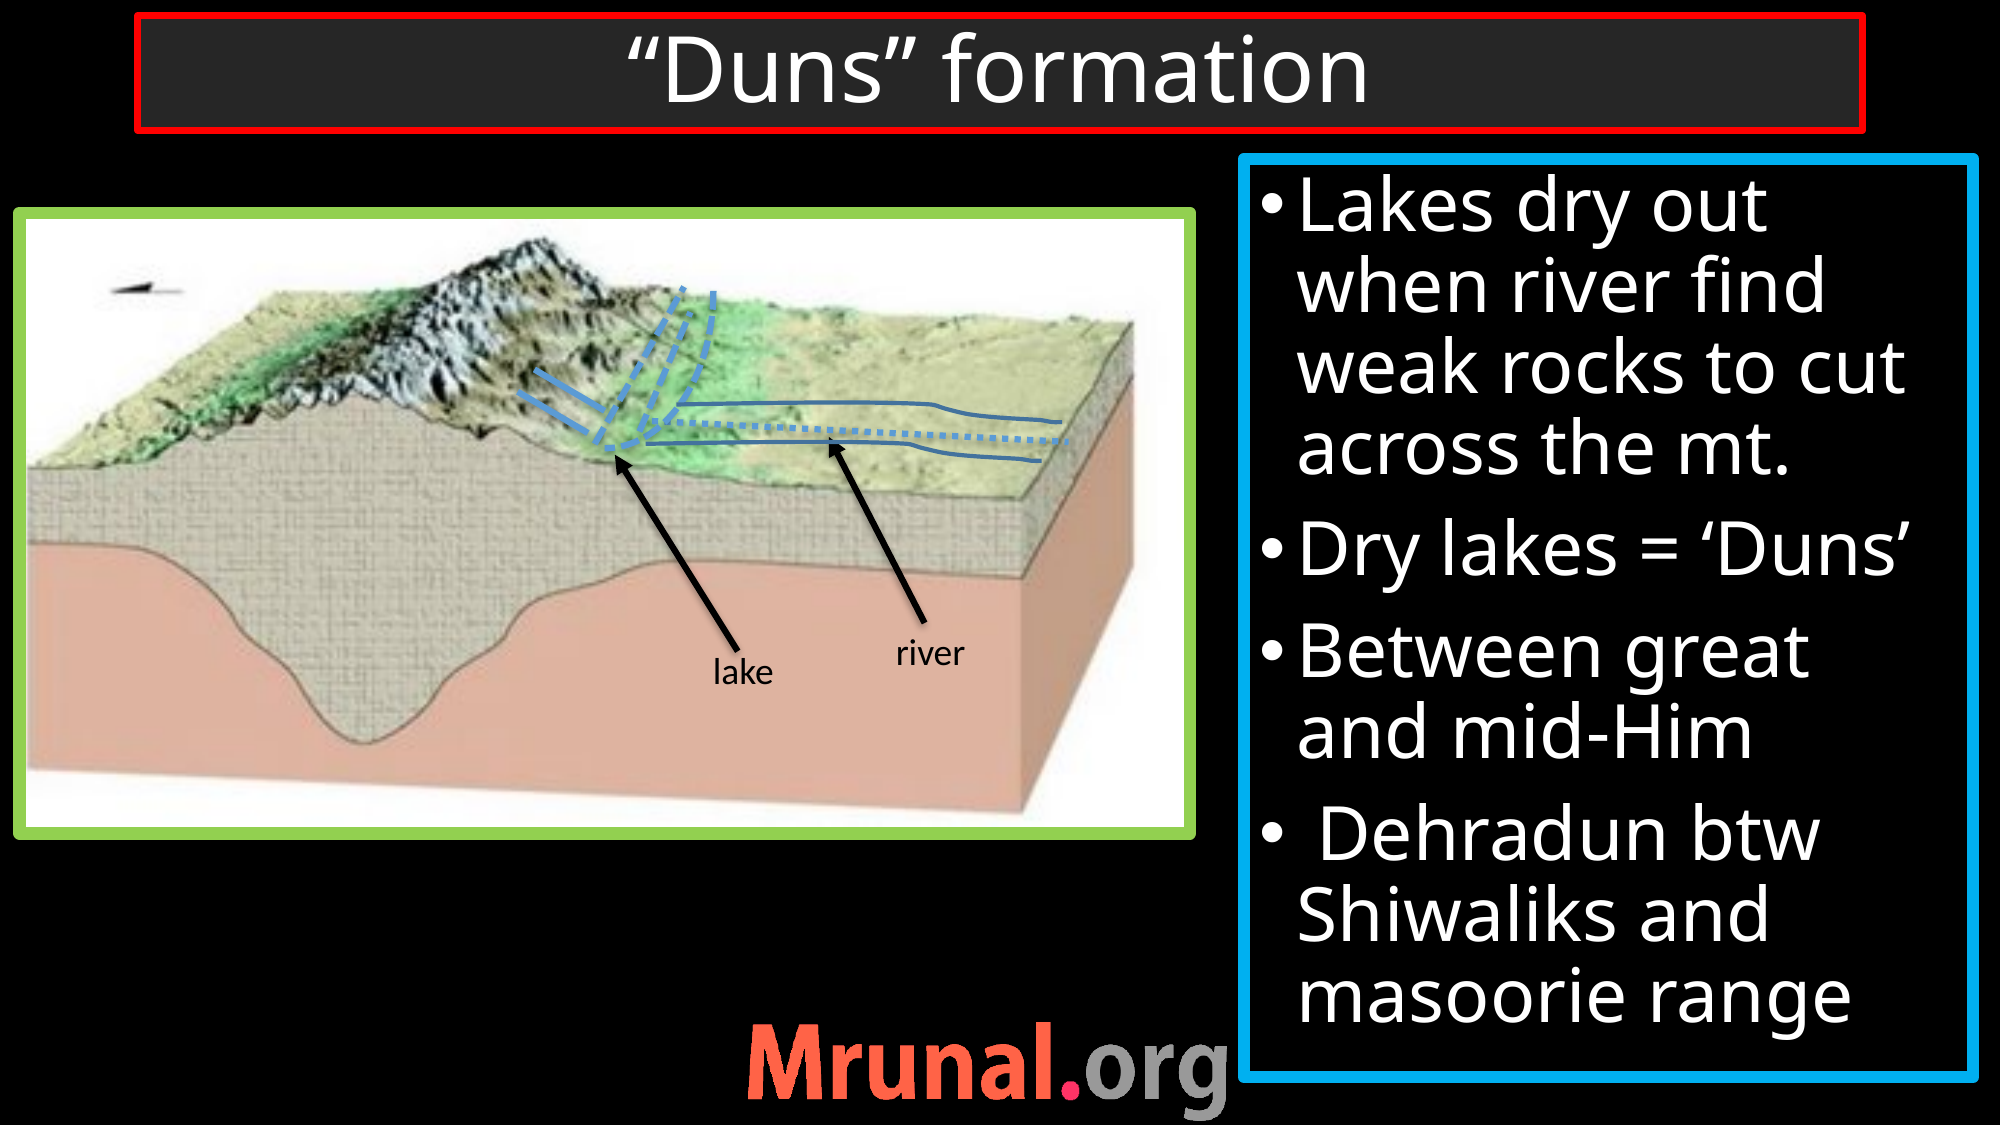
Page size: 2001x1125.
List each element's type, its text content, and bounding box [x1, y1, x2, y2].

title “Duns” formation [137, 15, 1863, 131]
picture [25, 219, 1184, 828]
text_box lake [698, 639, 943, 700]
picture [741, 1005, 1230, 1125]
list Lakes dry out when river find weak rocks to cut across the mt. Dry lakes = ‘Duns’ Between great and mid-Him Dehradun btw Shiwaliks and masoorie range [1244, 158, 1973, 1077]
text_box river [880, 621, 1113, 681]
